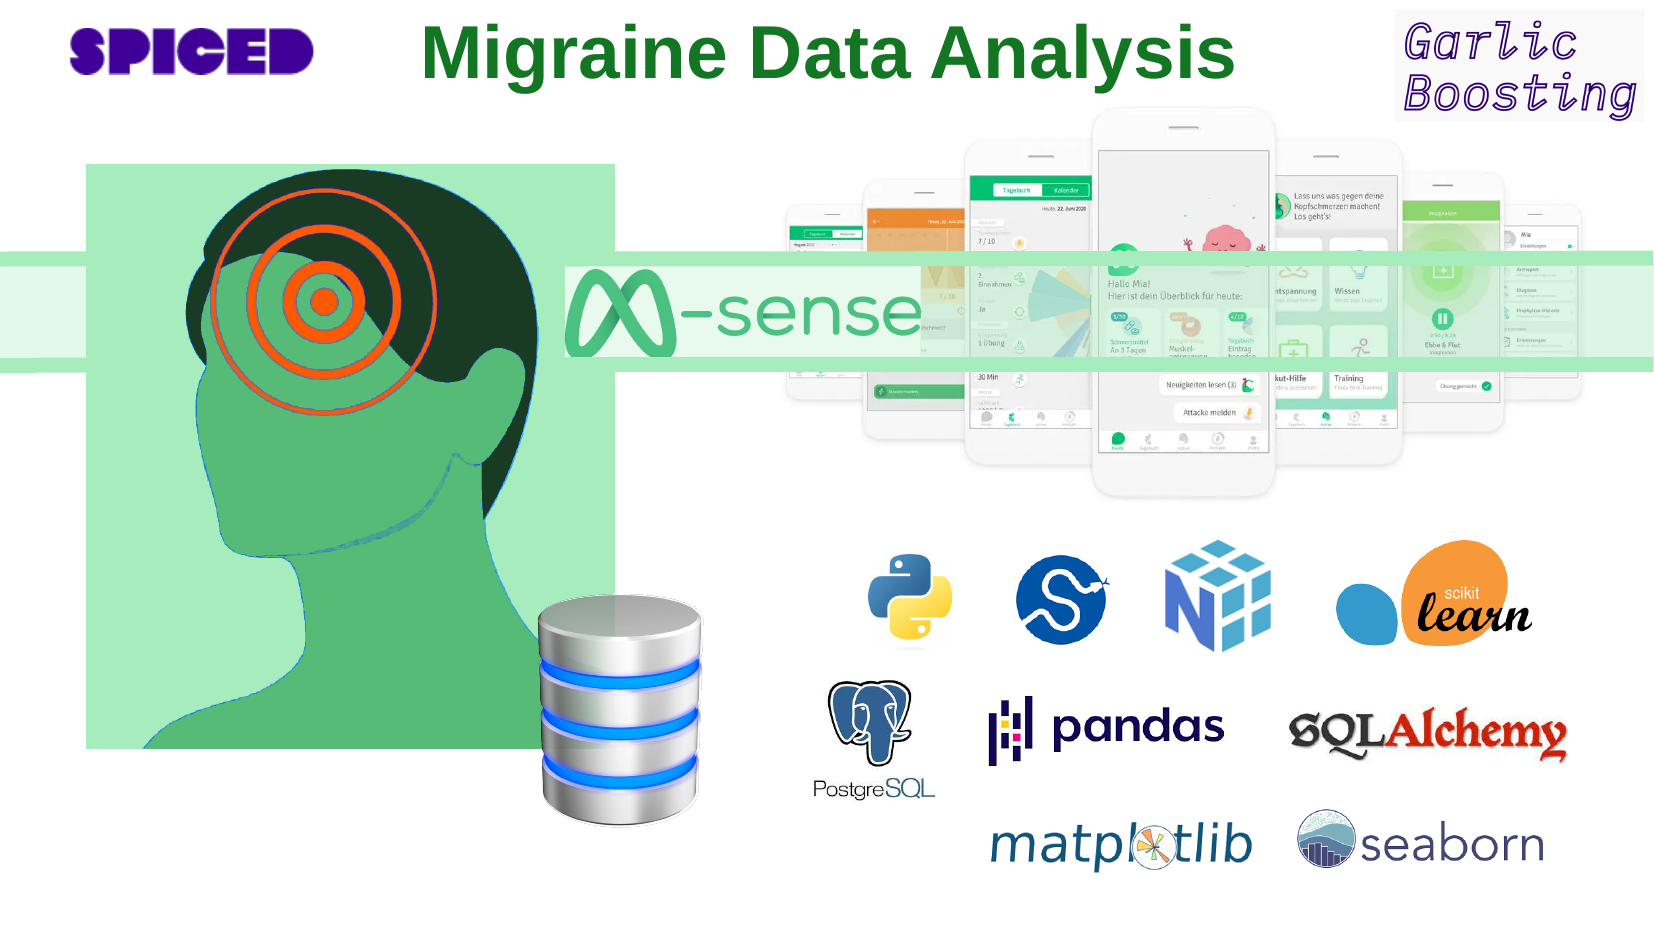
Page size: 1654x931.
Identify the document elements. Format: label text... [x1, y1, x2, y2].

picture [1288, 705, 1569, 766]
picture [868, 554, 955, 650]
text_box [0, 264, 86, 367]
picture [86, 164, 741, 832]
picture [977, 678, 1235, 783]
picture [1292, 804, 1550, 878]
text_box Migraine Data Analysis [56, 3, 1602, 186]
picture [779, 186, 1588, 251]
picture [1150, 528, 1286, 664]
picture [1395, 9, 1645, 122]
picture [779, 372, 1588, 505]
text_box [565, 257, 1654, 360]
picture [1011, 550, 1110, 649]
picture [69, 28, 315, 76]
picture [1336, 540, 1532, 646]
picture [973, 818, 1265, 876]
picture [802, 680, 943, 801]
